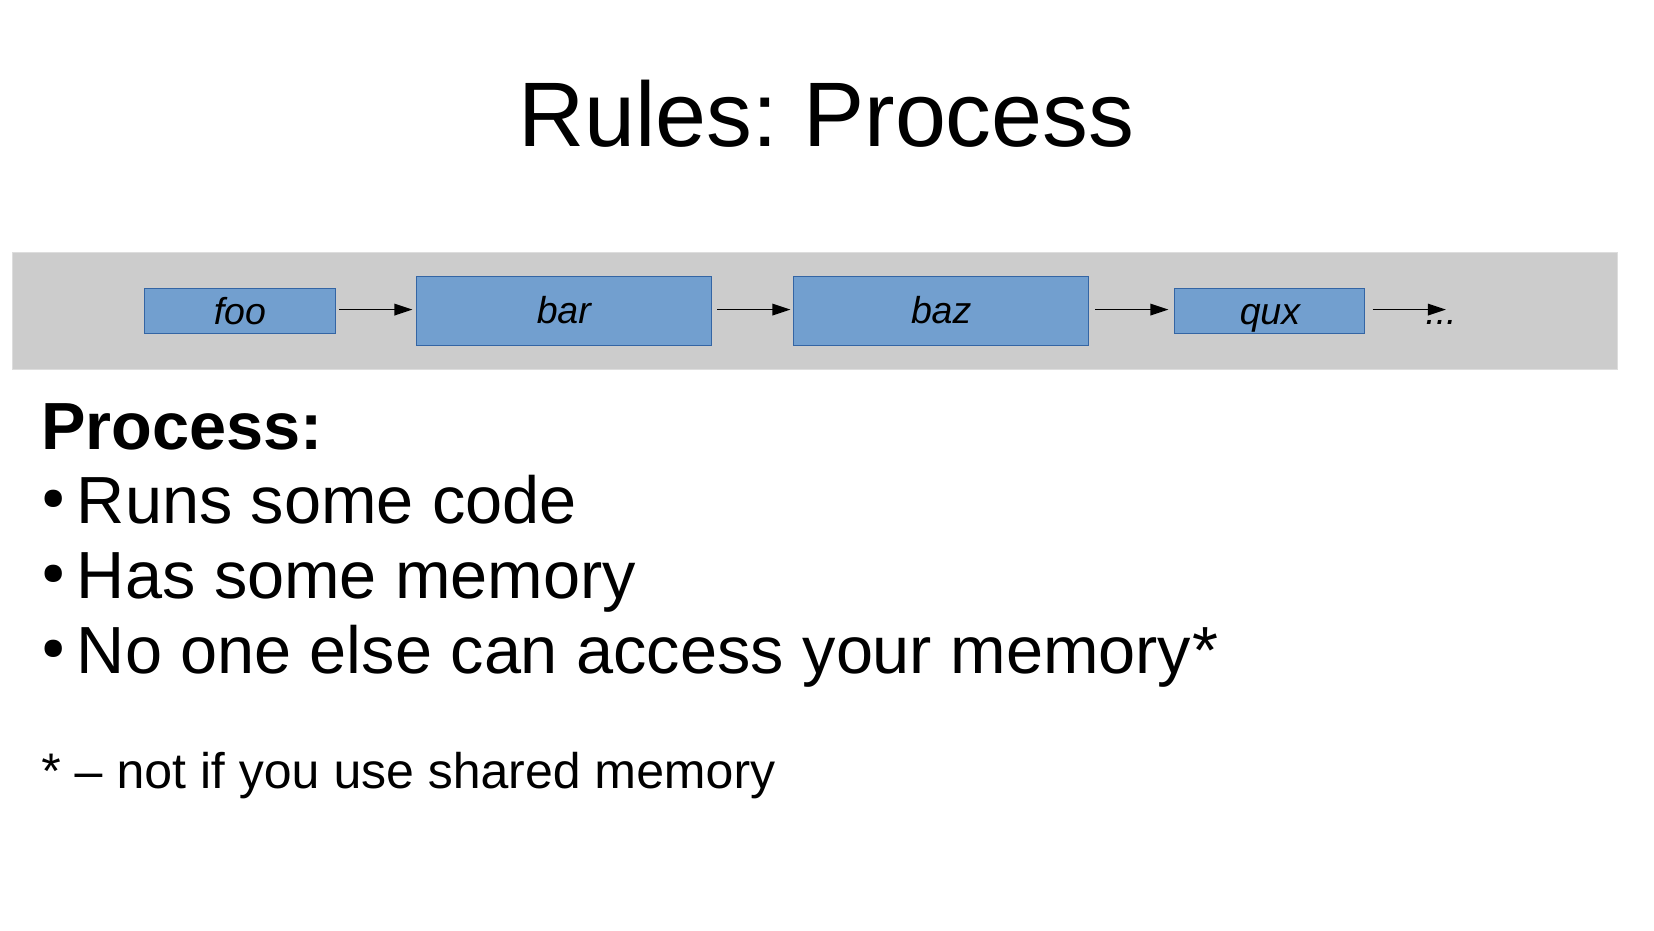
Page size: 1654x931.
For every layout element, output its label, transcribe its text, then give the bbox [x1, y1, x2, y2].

text_box [12, 252, 1618, 370]
text_box baz [793, 276, 1089, 346]
text_box qux [1174, 288, 1365, 334]
text_box ... [1410, 282, 1603, 340]
text_box foo [144, 288, 336, 334]
text_box bar [416, 276, 712, 346]
subtitle Process: Runs some code Has some memory No one else can access your memory* * – not if you use shared memory [41, 388, 1530, 911]
title Rules: Process [82, 37, 1571, 193]
